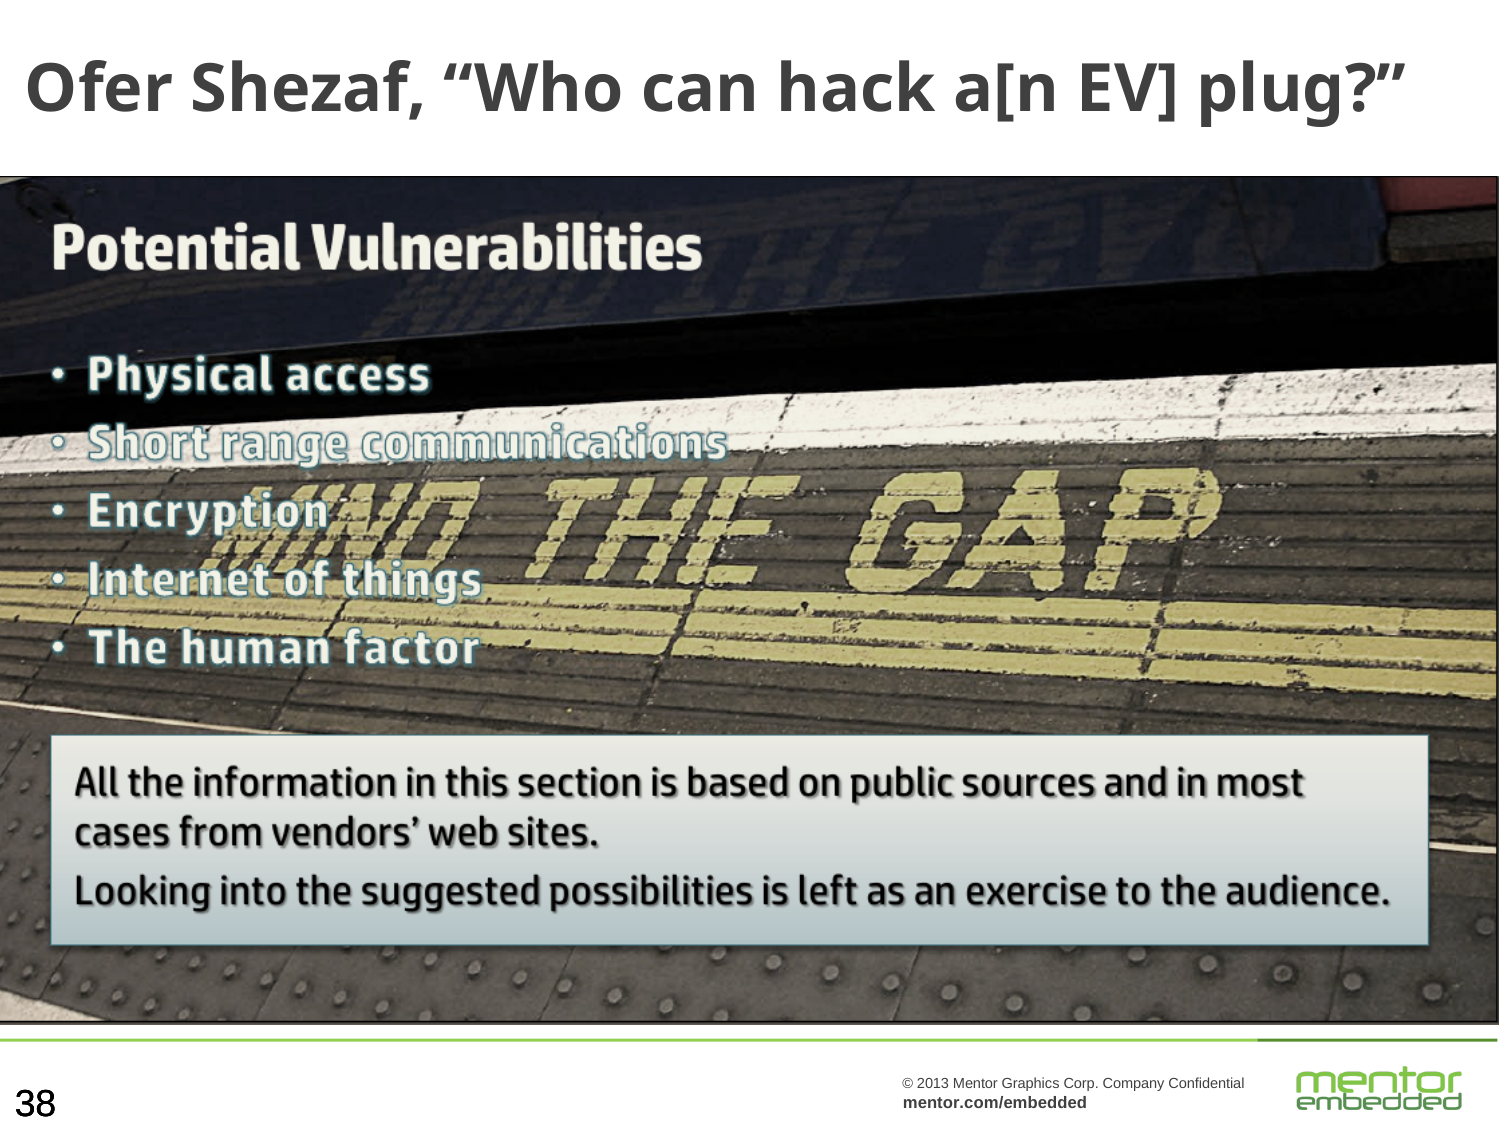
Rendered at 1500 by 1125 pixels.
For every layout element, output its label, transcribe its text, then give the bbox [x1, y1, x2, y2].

picture [0, 176, 1499, 1026]
picture [1292, 1062, 1464, 1114]
title Ofer Shezaf, “Who can hack a[n EV] plug?” [24, 12, 1488, 125]
